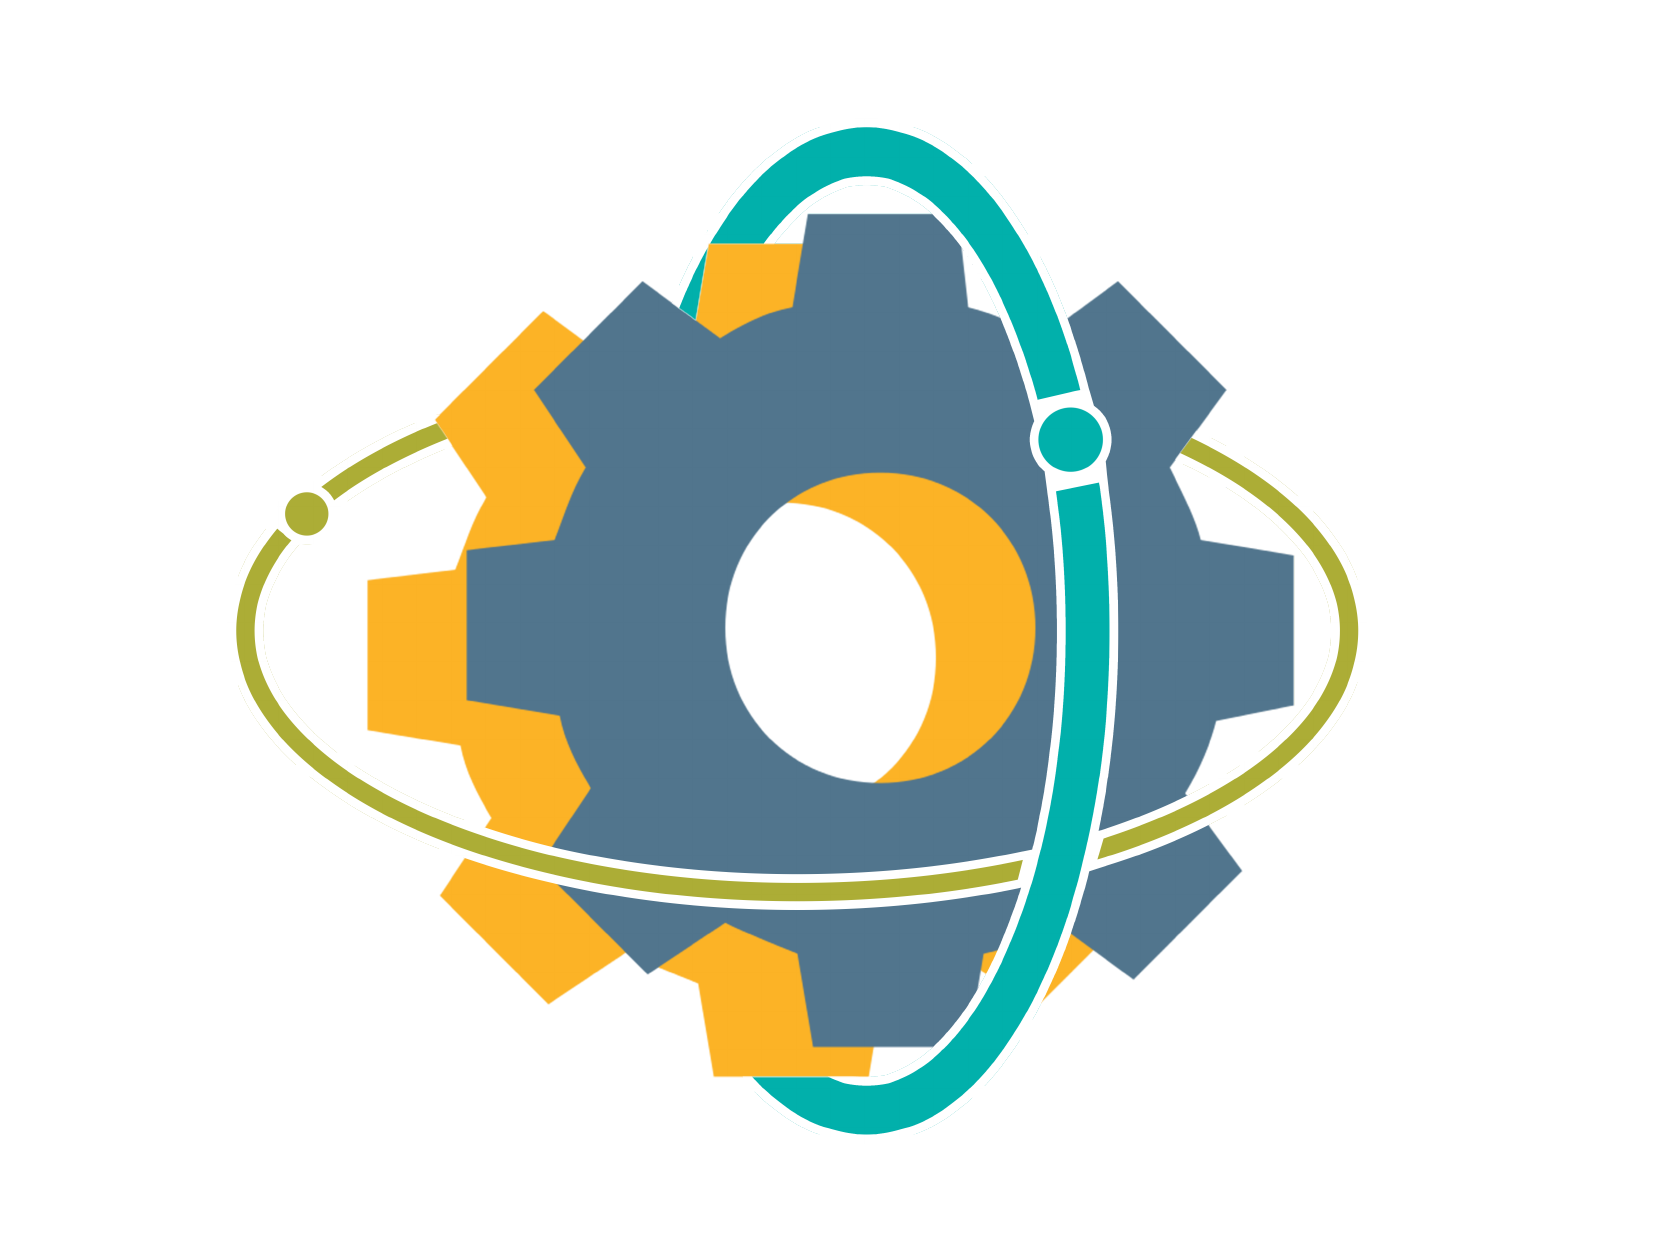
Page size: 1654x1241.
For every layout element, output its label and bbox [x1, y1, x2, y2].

picture [210, 2, 1451, 1241]
